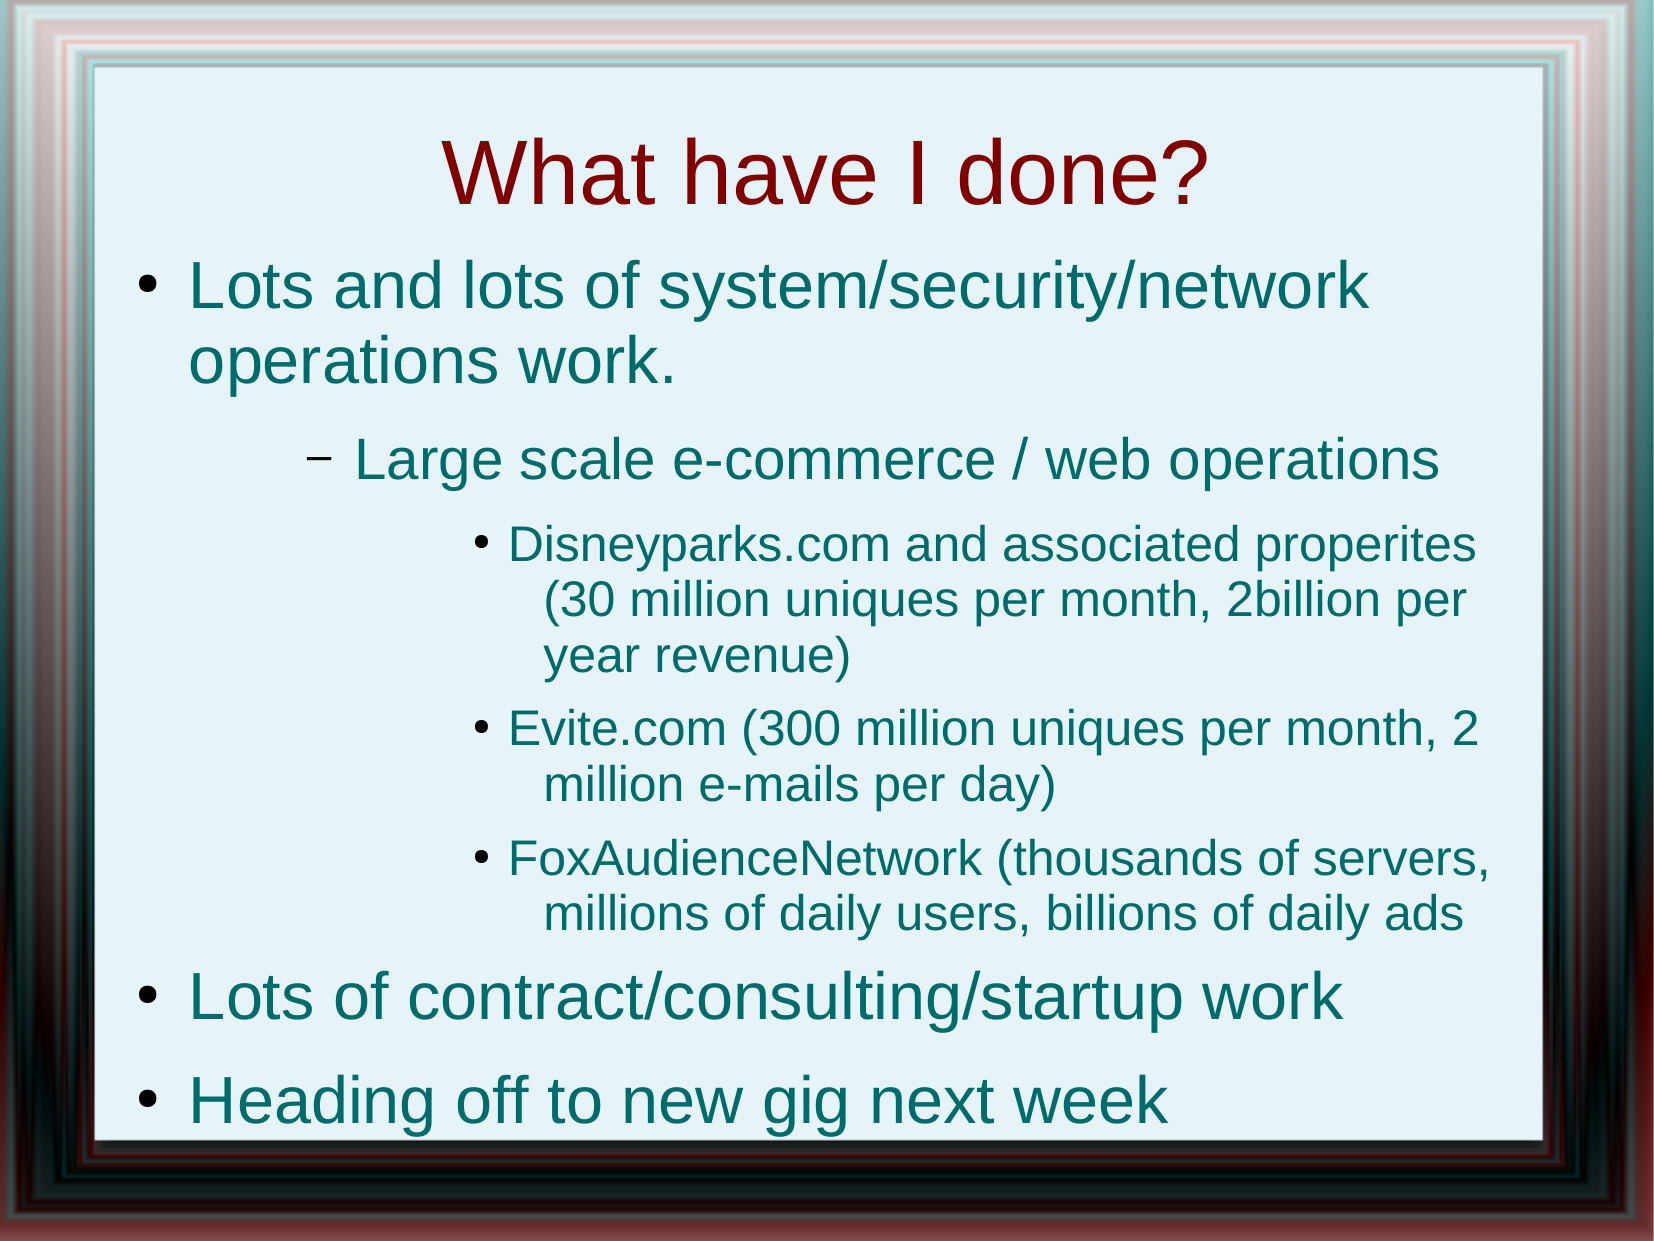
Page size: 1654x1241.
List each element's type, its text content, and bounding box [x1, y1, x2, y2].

list Lots and lots of system/security/network operations work. Large scale e-commerce / web operations Disneyparks.com and associated properites (30 million uniques per month, 2billion per year revenue) Evite.com (300 million uniques per month, 2 million e-mails per day) FoxAudienceNetwork (thousands of servers, millions of daily users, billions of daily ads Lots of contract/consulting/startup work Heading off to new gig next week [118, 248, 1506, 1139]
title What have I done? [118, 95, 1536, 250]
picture [0, 0, 1654, 1241]
